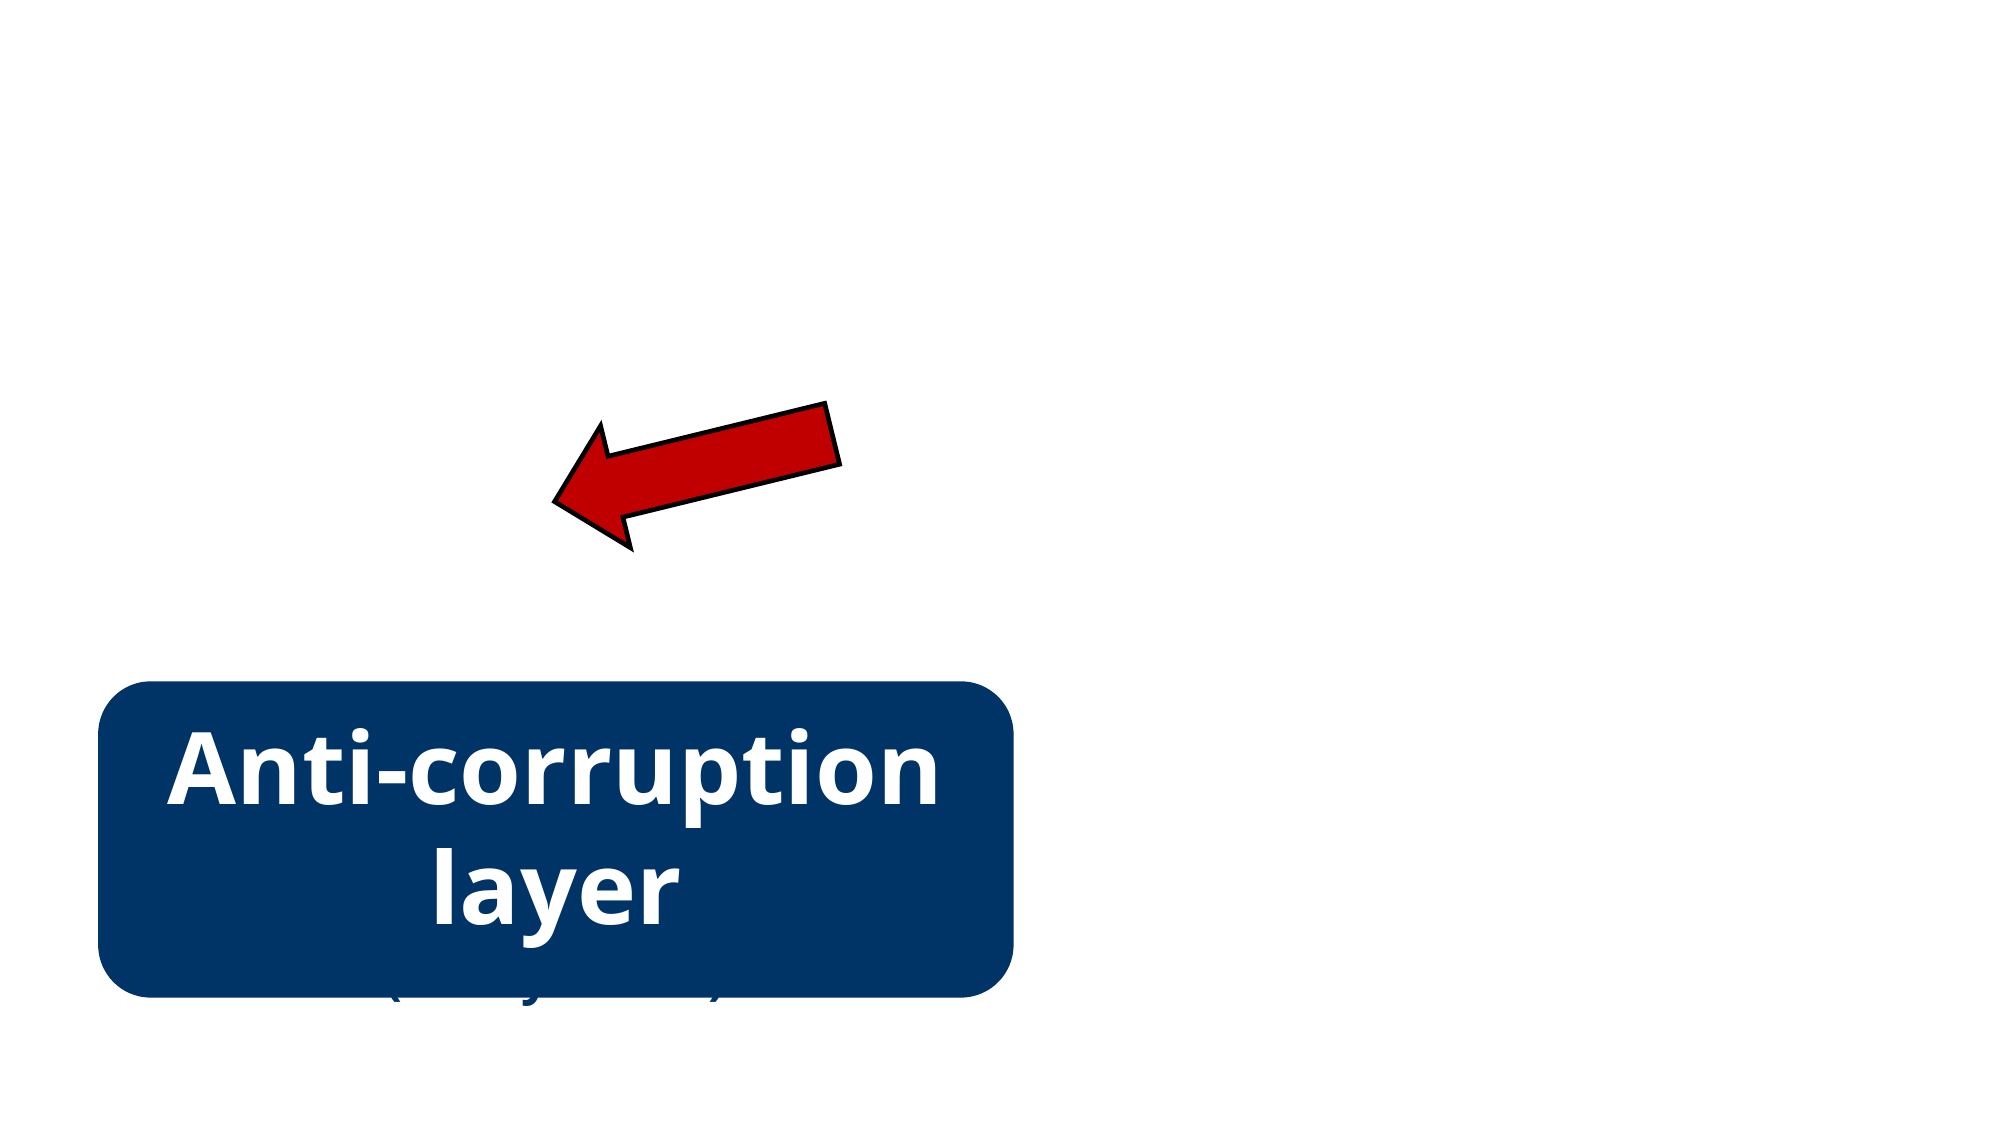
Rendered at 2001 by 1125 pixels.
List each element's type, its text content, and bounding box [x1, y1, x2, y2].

text_box Anti-corruption layer (always valid) [98, 681, 1014, 998]
text_box [554, 403, 840, 548]
